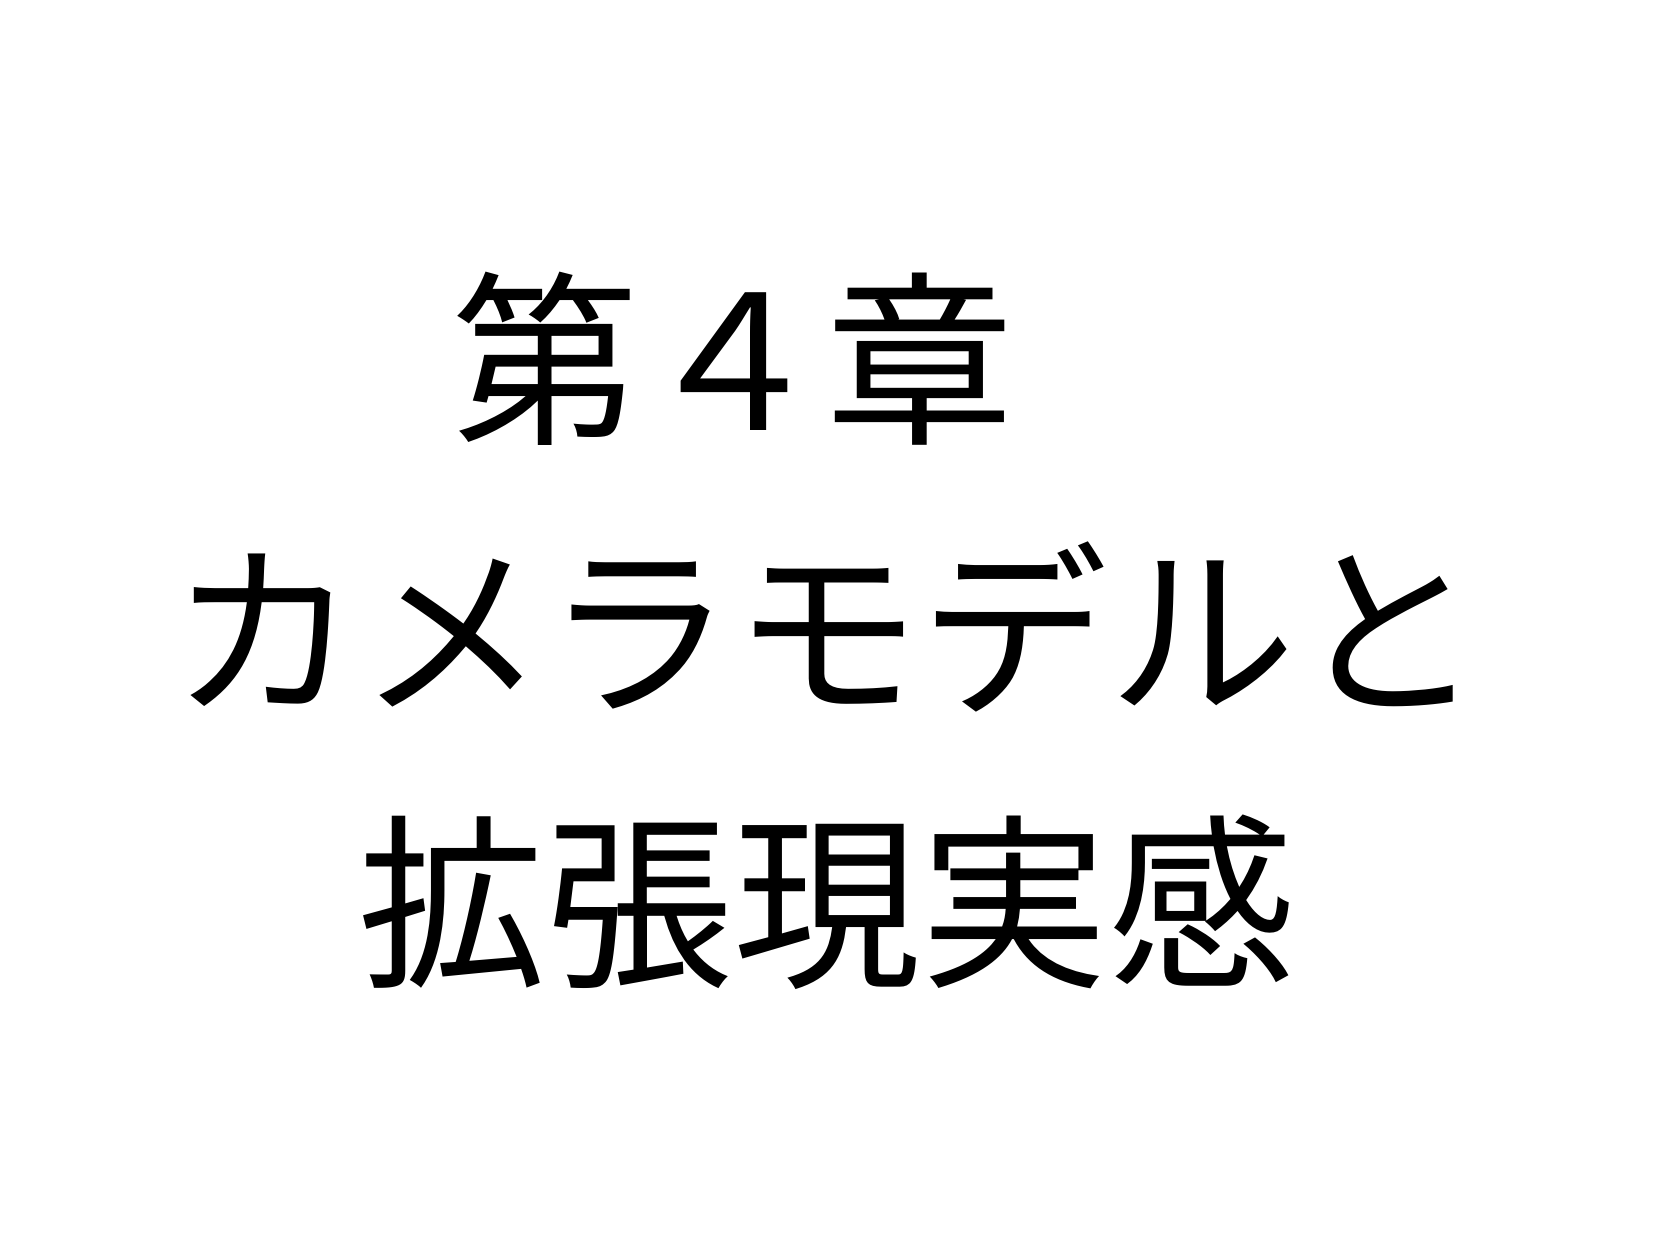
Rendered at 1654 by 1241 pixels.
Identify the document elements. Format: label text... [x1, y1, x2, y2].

title 第４章 カメラモデルと拡張現実感 [82, 198, 1571, 1043]
